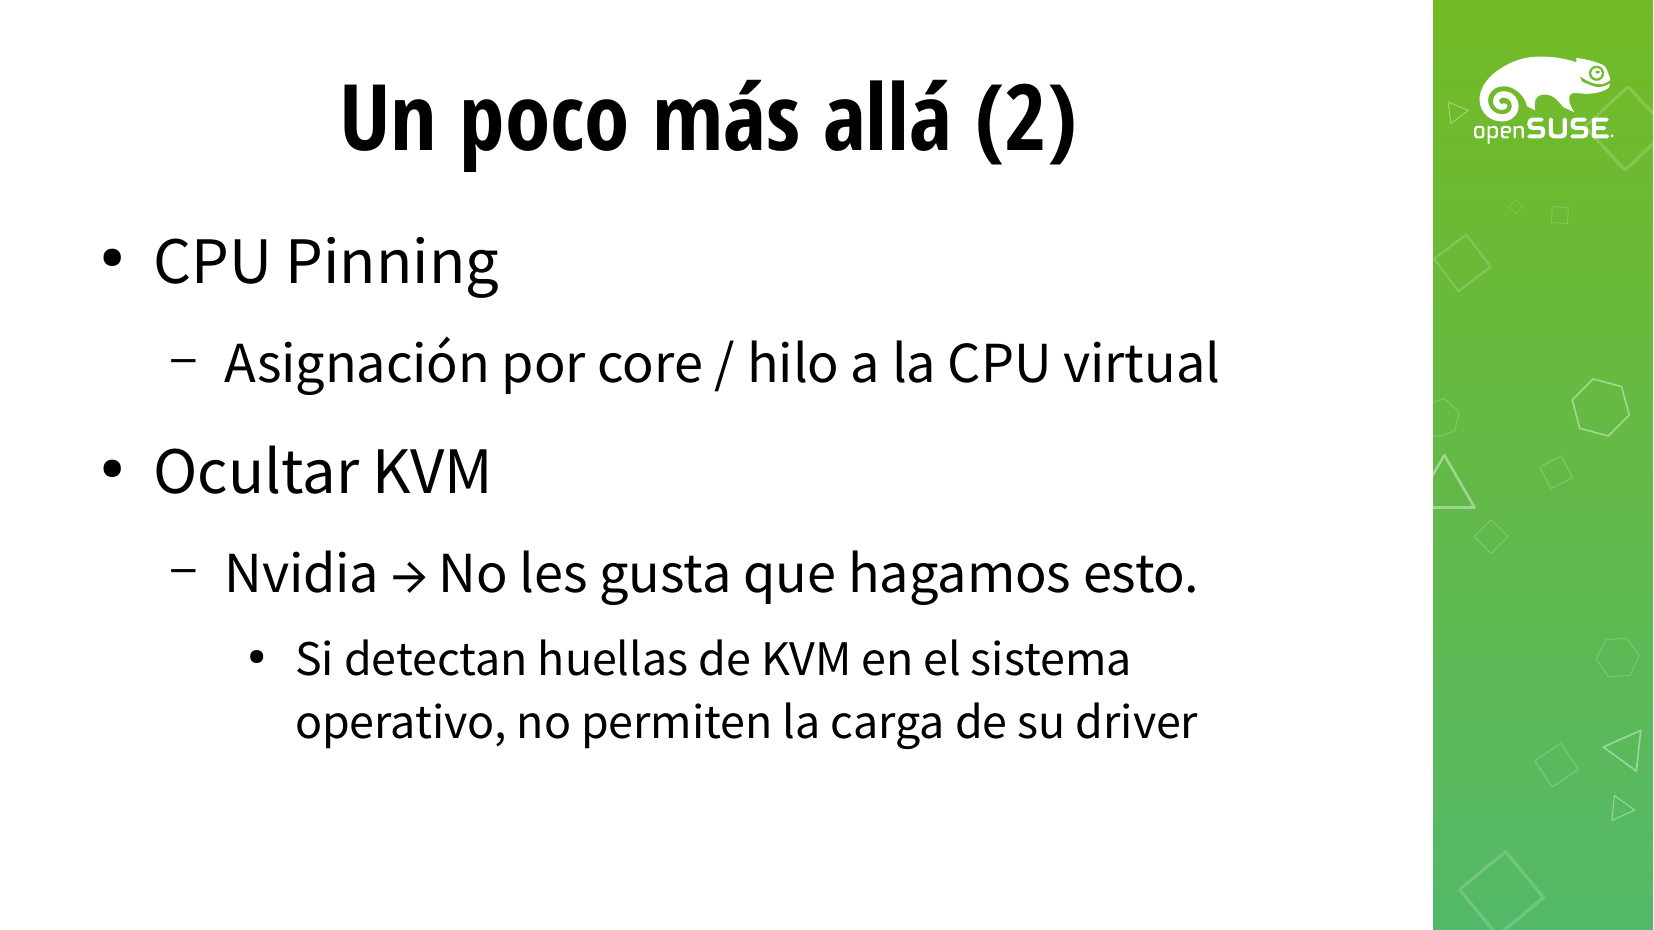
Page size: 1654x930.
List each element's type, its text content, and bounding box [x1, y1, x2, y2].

title Un poco más allá (2) [82, 37, 1336, 193]
list CPU Pinning Asignación por core / hilo a la CPU virtual Ocultar KVM Nvidia → No les gusta que hagamos esto. Si detectan huellas de KVM en el sistema operativo, no permiten la carga de su driver [82, 217, 1336, 757]
